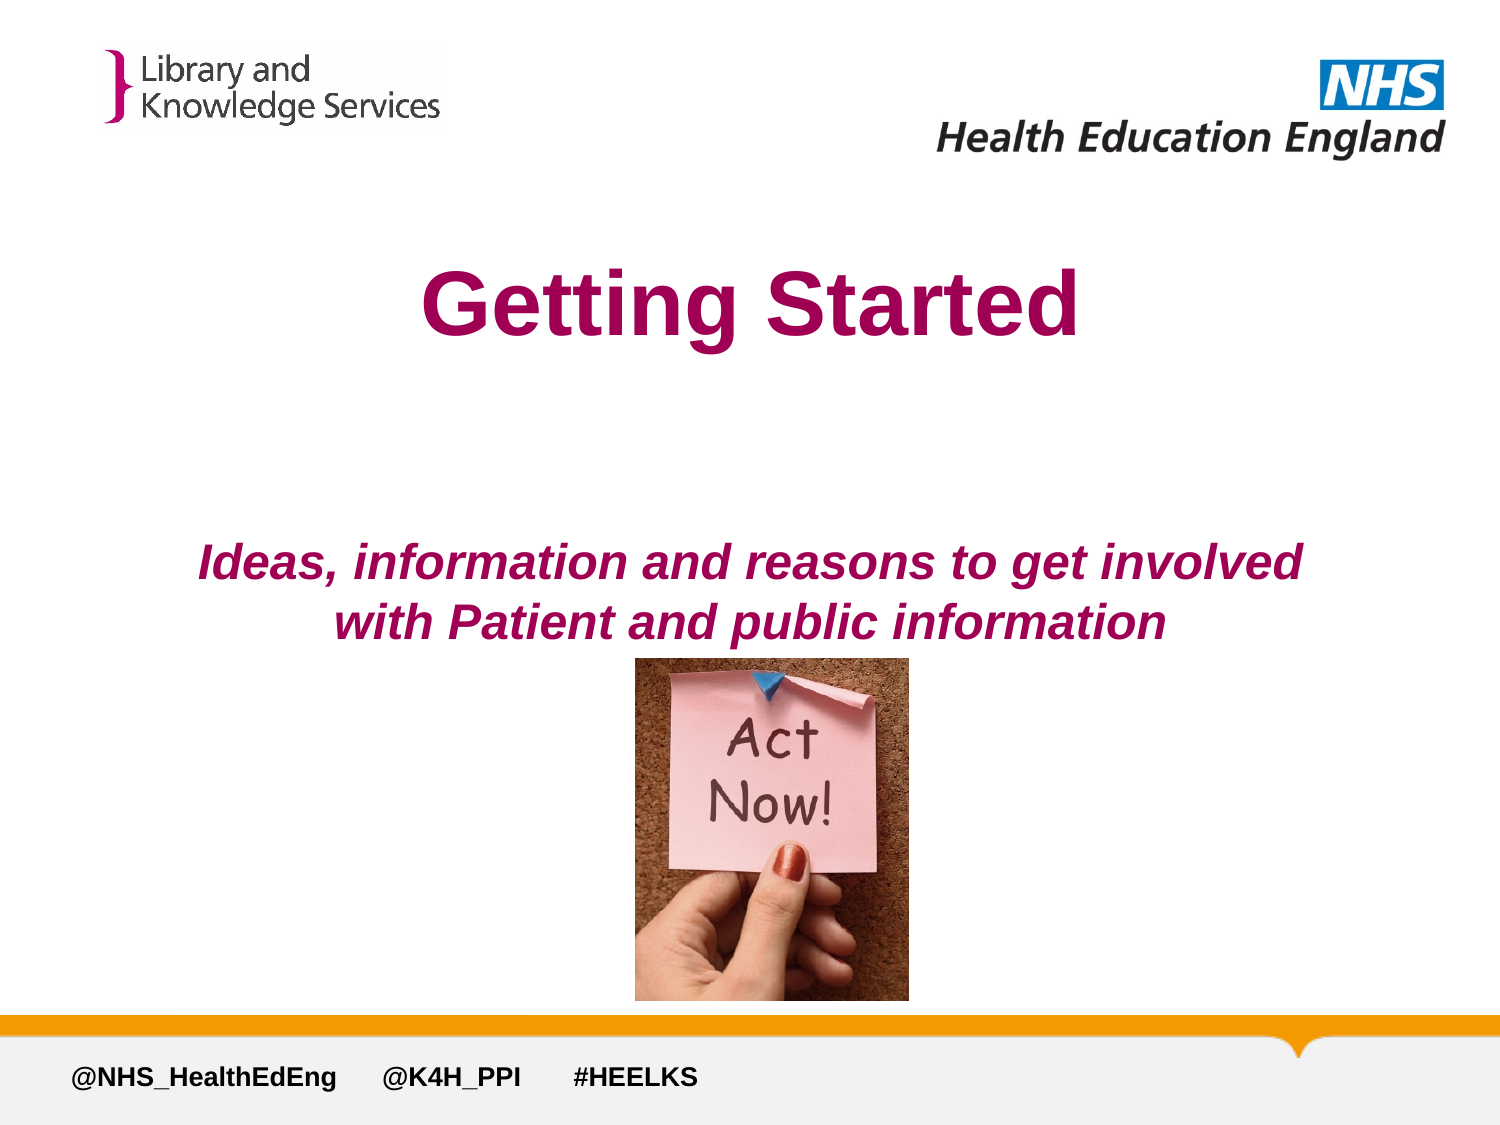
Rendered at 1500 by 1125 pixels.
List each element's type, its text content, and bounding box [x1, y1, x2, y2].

text_box @NHS_HealthEdEng @K4H_PPI #HEELKS [55, 1052, 932, 1113]
picture [100, 42, 443, 131]
title Getting Started [104, 236, 1399, 454]
text_box Ideas, information and reasons to get involved with Patient and public information [153, 521, 1350, 659]
picture [635, 658, 909, 1001]
